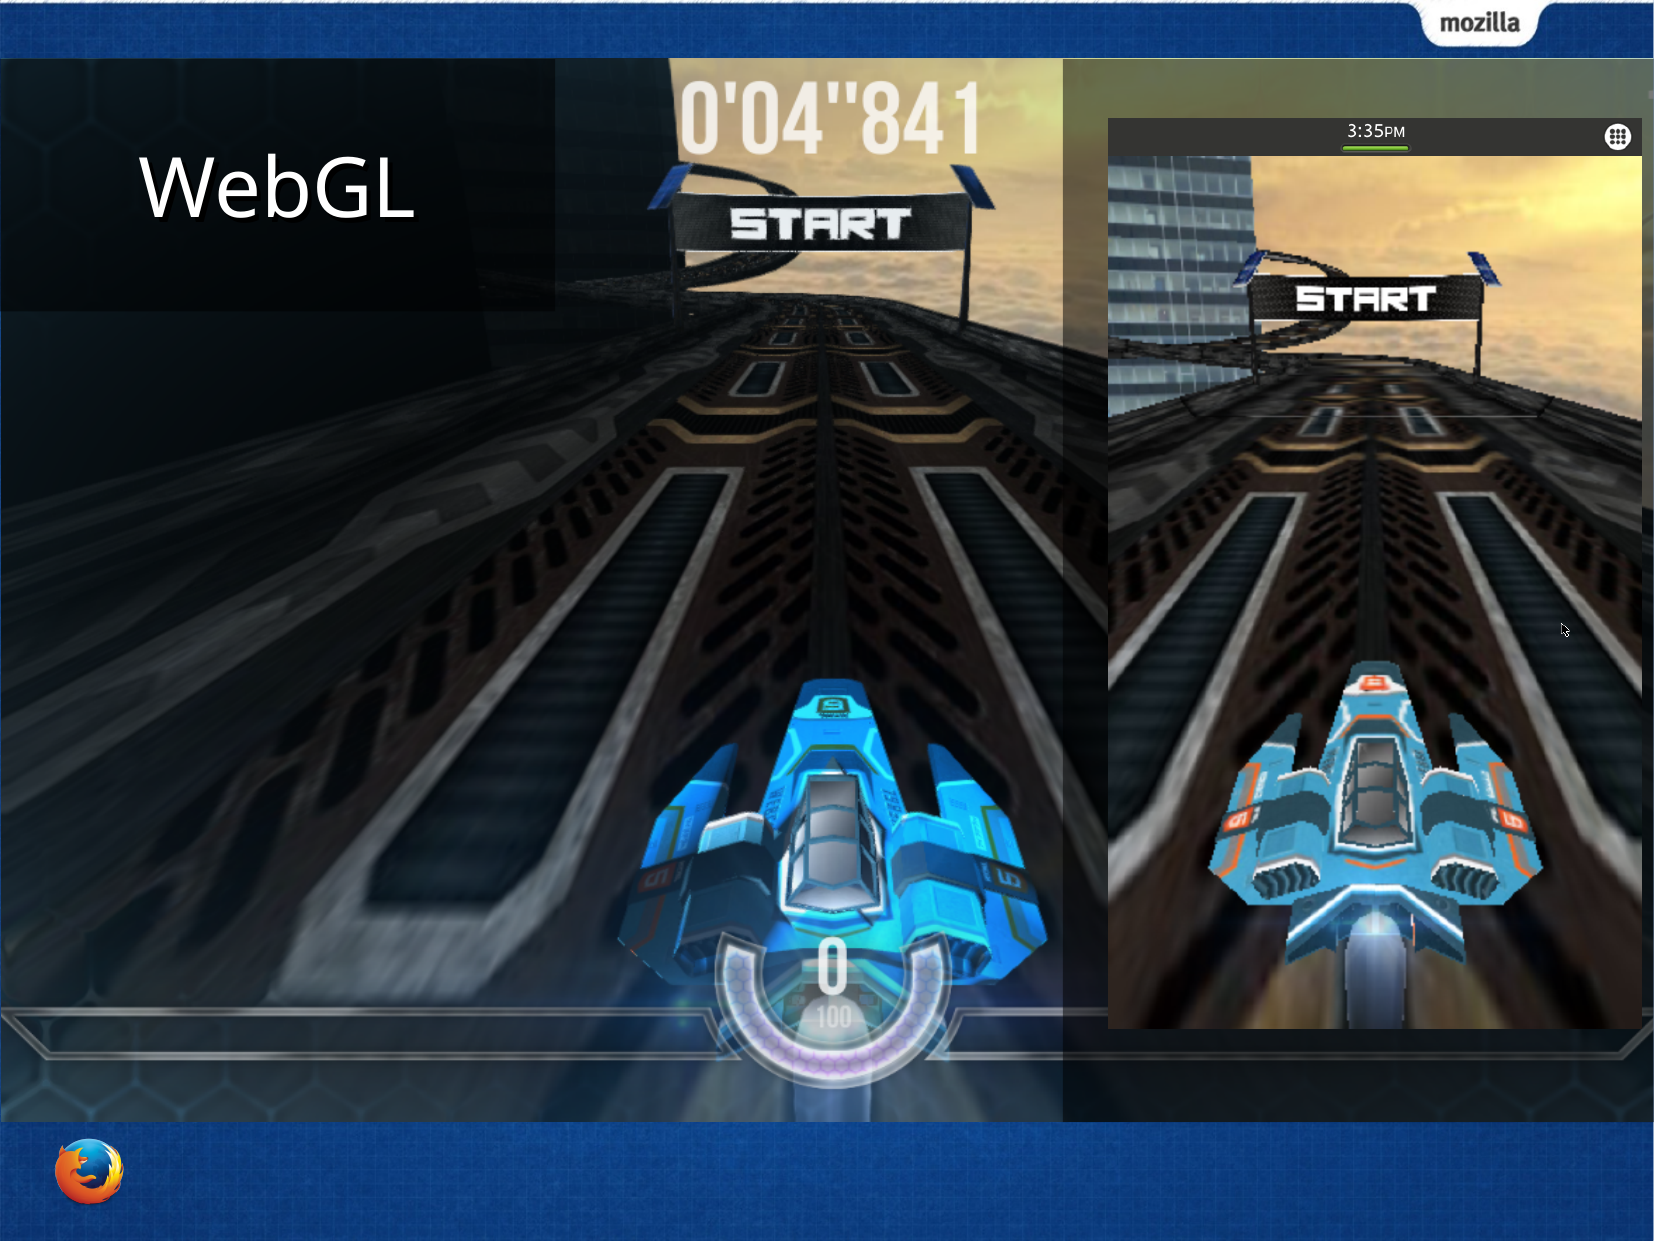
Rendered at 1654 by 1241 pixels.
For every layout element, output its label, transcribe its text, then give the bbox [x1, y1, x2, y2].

picture [1108, 118, 1642, 1029]
text_box WebGL [0, 59, 556, 312]
picture [0, 0, 1654, 1241]
text_box Webconsole [1062, 59, 1654, 1123]
